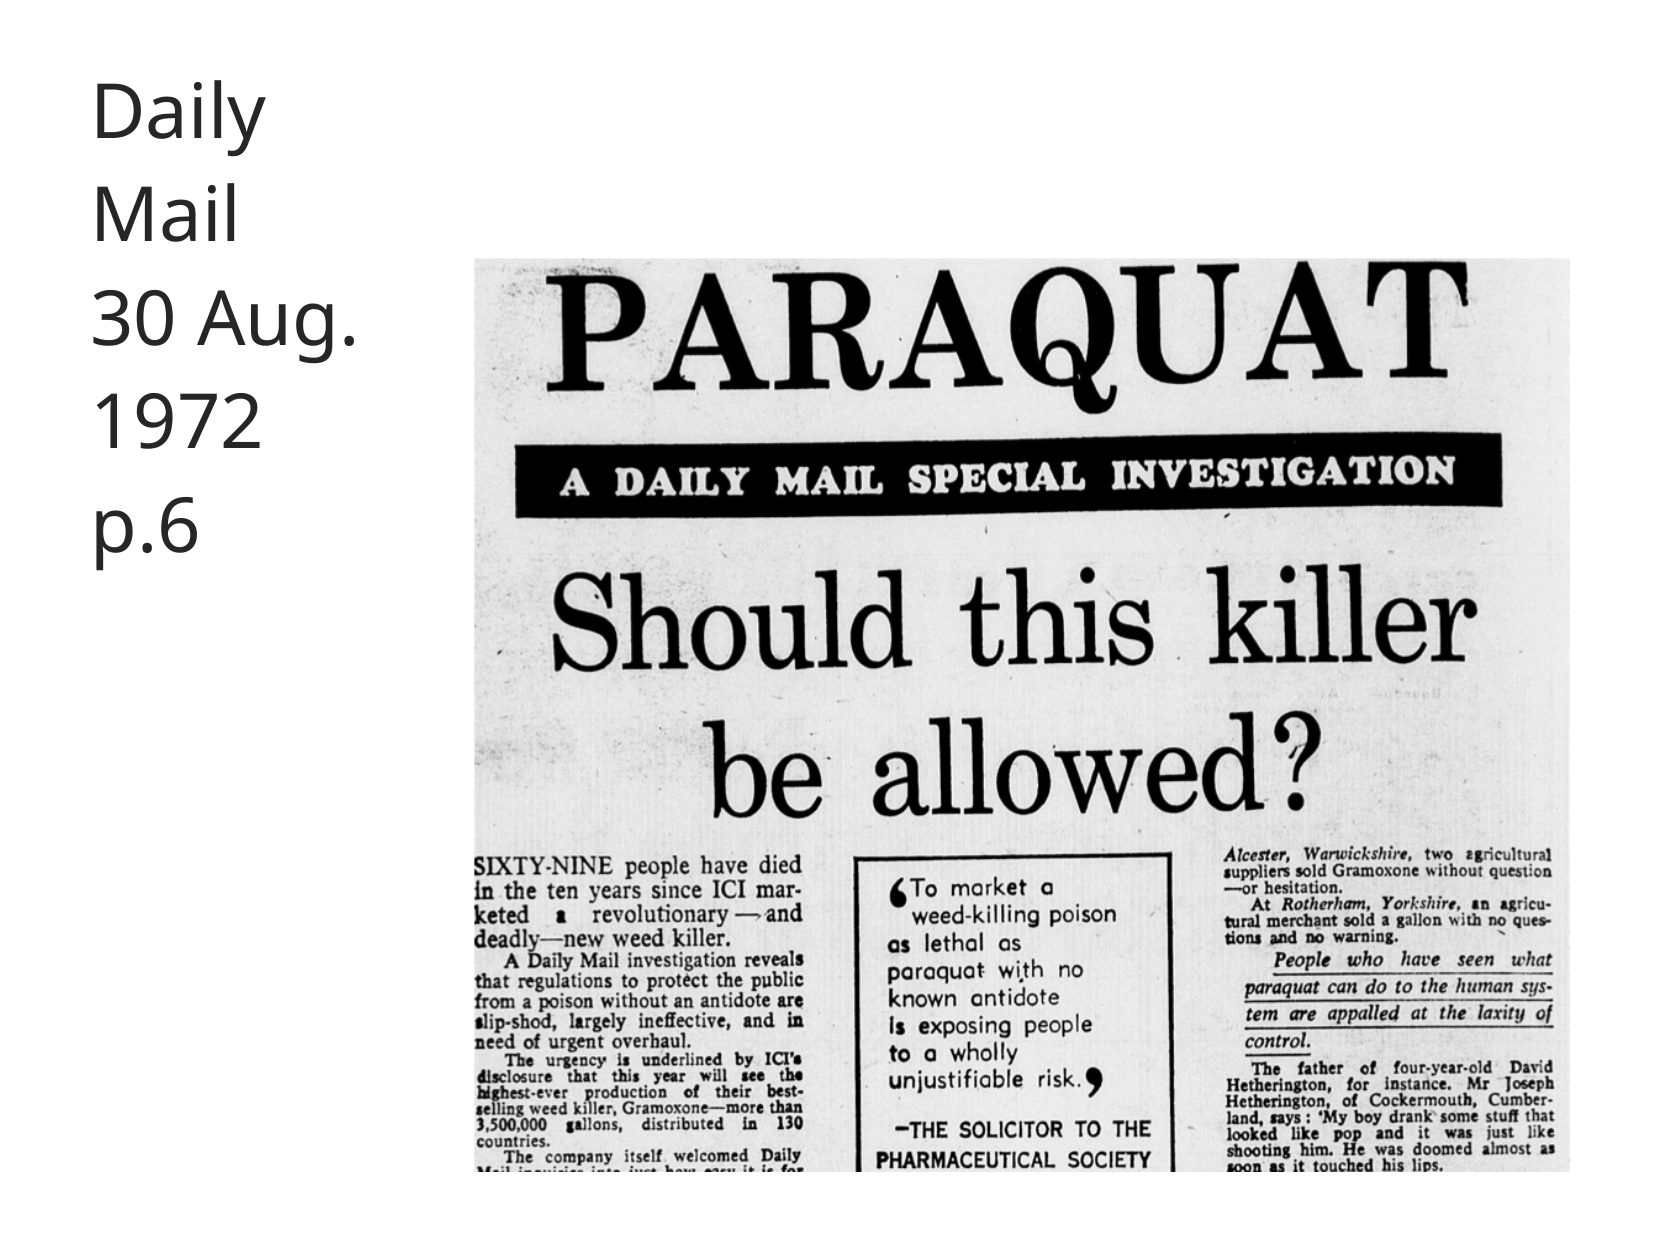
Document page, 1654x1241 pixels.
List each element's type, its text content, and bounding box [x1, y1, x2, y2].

picture [472, 256, 1575, 1172]
text_box Daily Mail 30 Aug. 1972 p.6 [75, 49, 438, 402]
